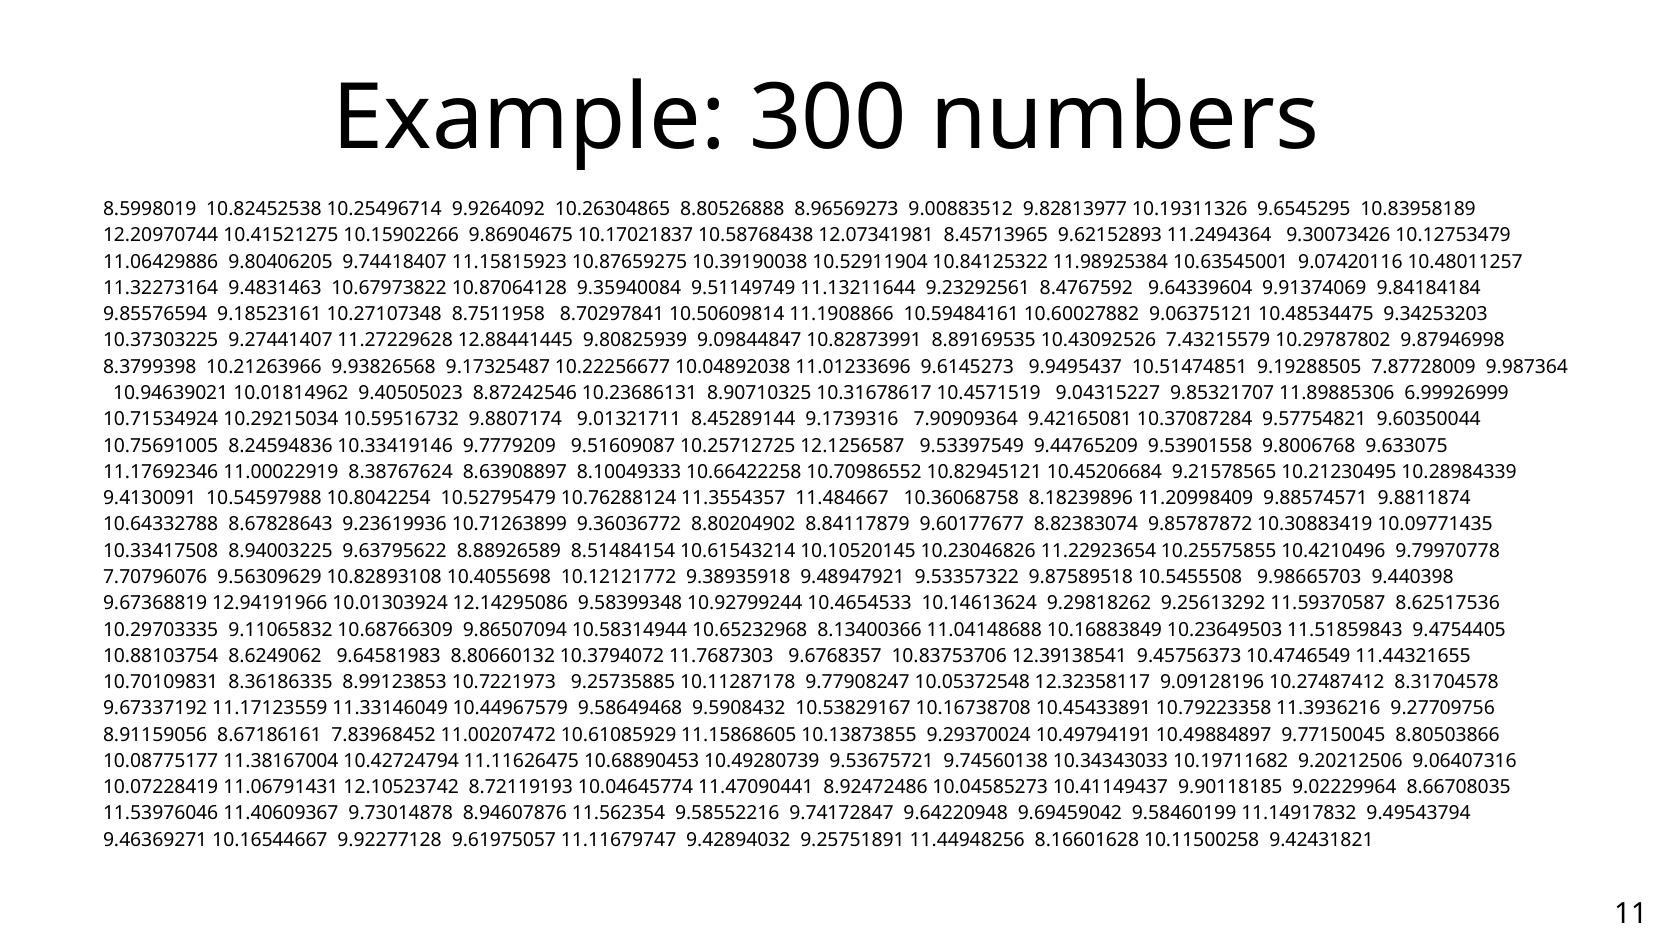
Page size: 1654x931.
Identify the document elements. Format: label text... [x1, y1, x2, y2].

title Example: 300 numbers [82, 1, 1571, 195]
list 8.5998019 10.82452538 10.25496714 9.9264092 10.26304865 8.80526888 8.96569273 9.00883512 9.82813977 10.19311326 9.6545295 10.83958189 12.20970744 10.41521275 10.15902266 9.86904675 10.17021837 10.58768438 12.07341981 8.45713965 9.62152893 11.2494364 9.30073426 10.12753479 11.06429886 9.80406205 9.74418407 11.15815923 10.87659275 10.39190038 10.52911904 10.84125322 11.98925384 10.63545001 9.07420116 10.48011257 11.32273164 9.4831463 10.67973822 10.87064128 9.35940084 9.51149749 11.13211644 9.23292561 8.4767592 9.64339604 9.91374069 9.84184184 9.85576594 9.18523161 10.27107348 8.7511958 8.70297841 10.50609814 11.1908866 10.59484161 10.60027882 9.06375121 10.48534475 9.34253203 10.37303225 9.27441407 11.27229628 12.88441445 9.80825939 9.09844847 10.82873991 8.89169535 10.43092526 7.43215579 10.29787802 9.87946998 8.3799398 10.21263966 9.93826568 9.17325487 10.22256677 10.04892038 11.01233696 9.6145273 9.9495437 10.51474851 9.19288505 7.87728009 9.987364 10.94639021 10.01814962 9.40505023 8.87242546 10.23686131 8.90710325 10.31678617 10.4571519 9.04315227 9.85321707 11.89885306 6.99926999 10.71534924 10.29215034 10.59516732 9.8807174 9.01321711 8.45289144 9.1739316 7.90909364 9.42165081 10.37087284 9.57754821 9.60350044 10.75691005 8.24594836 10.33419146 9.7779209 9.51609087 10.25712725 12.1256587 9.53397549 9.44765209 9.53901558 9.8006768 9.633075 11.17692346 11.00022919 8.38767624 8.63908897 8.10049333 10.66422258 10.70986552 10.82945121 10.45206684 9.21578565 10.21230495 10.28984339 9.4130091 10.54597988 10.8042254 10.52795479 10.76288124 11.3554357 11.484667 10.36068758 8.18239896 11.20998409 9.88574571 9.8811874 10.64332788 8.67828643 9.23619936 10.71263899 9.36036772 8.80204902 8.84117879 9.60177677 8.82383074 9.85787872 10.30883419 10.09771435 10.33417508 8.94003225 9.63795622 8.88926589 8.51484154 10.61543214 10.10520145 10.23046826 11.22923654 10.25575855 10.4210496 9.79970778 7.70796076 9.56309629 10.82893108 10.4055698 10.12121772 9.38935918 9.48947921 9.53357322 9.87589518 10.5455508 9.98665703 9.440398 9.67368819 12.94191966 10.01303924 12.14295086 9.58399348 10.92799244 10.4654533 10.14613624 9.29818262 9.25613292 11.59370587 8.62517536 10.29703335 9.11065832 10.68766309 9.86507094 10.58314944 10.65232968 8.13400366 11.04148688 10.16883849 10.23649503 11.51859843 9.4754405 10.88103754 8.6249062 9.64581983 8.80660132 10.3794072 11.7687303 9.6768357 10.83753706 12.39138541 9.45756373 10.4746549 11.44321655 10.70109831 8.36186335 8.99123853 10.7221973 9.25735885 10.11287178 9.77908247 10.05372548 12.32358117 9.09128196 10.27487412 8.31704578 9.67337192 11.17123559 11.33146049 10.44967579 9.58649468 9.5908432 10.53829167 10.16738708 10.45433891 10.79223358 11.3936216 9.27709756 8.91159056 8.67186161 7.83968452 11.00207472 10.61085929 11.15868605 10.13873855 9.29370024 10.49794191 10.49884897 9.77150045 8.80503866 10.08775177 11.38167004 10.42724794 11.11626475 10.68890453 10.49280739 9.53675721 9.74560138 10.34343033 10.19711682 9.20212506 9.06407316 10.07228419 11.06791431 12.10523742 8.72119193 10.04645774 11.47090441 8.92472486 10.04585273 10.41149437 9.90118185 9.02229964 8.66708035 11.53976046 11.40609367 9.73014878 8.94607876 11.562354 9.58552216 9.74172847 9.64220948 9.69459042 9.58460199 11.14917832 9.49543794 9.46369271 10.16544667 9.92277128 9.61975057 11.11679747 9.42894032 9.25751891 11.44948256 8.16601628 10.11500258 9.42431821 [82, 195, 1571, 901]
